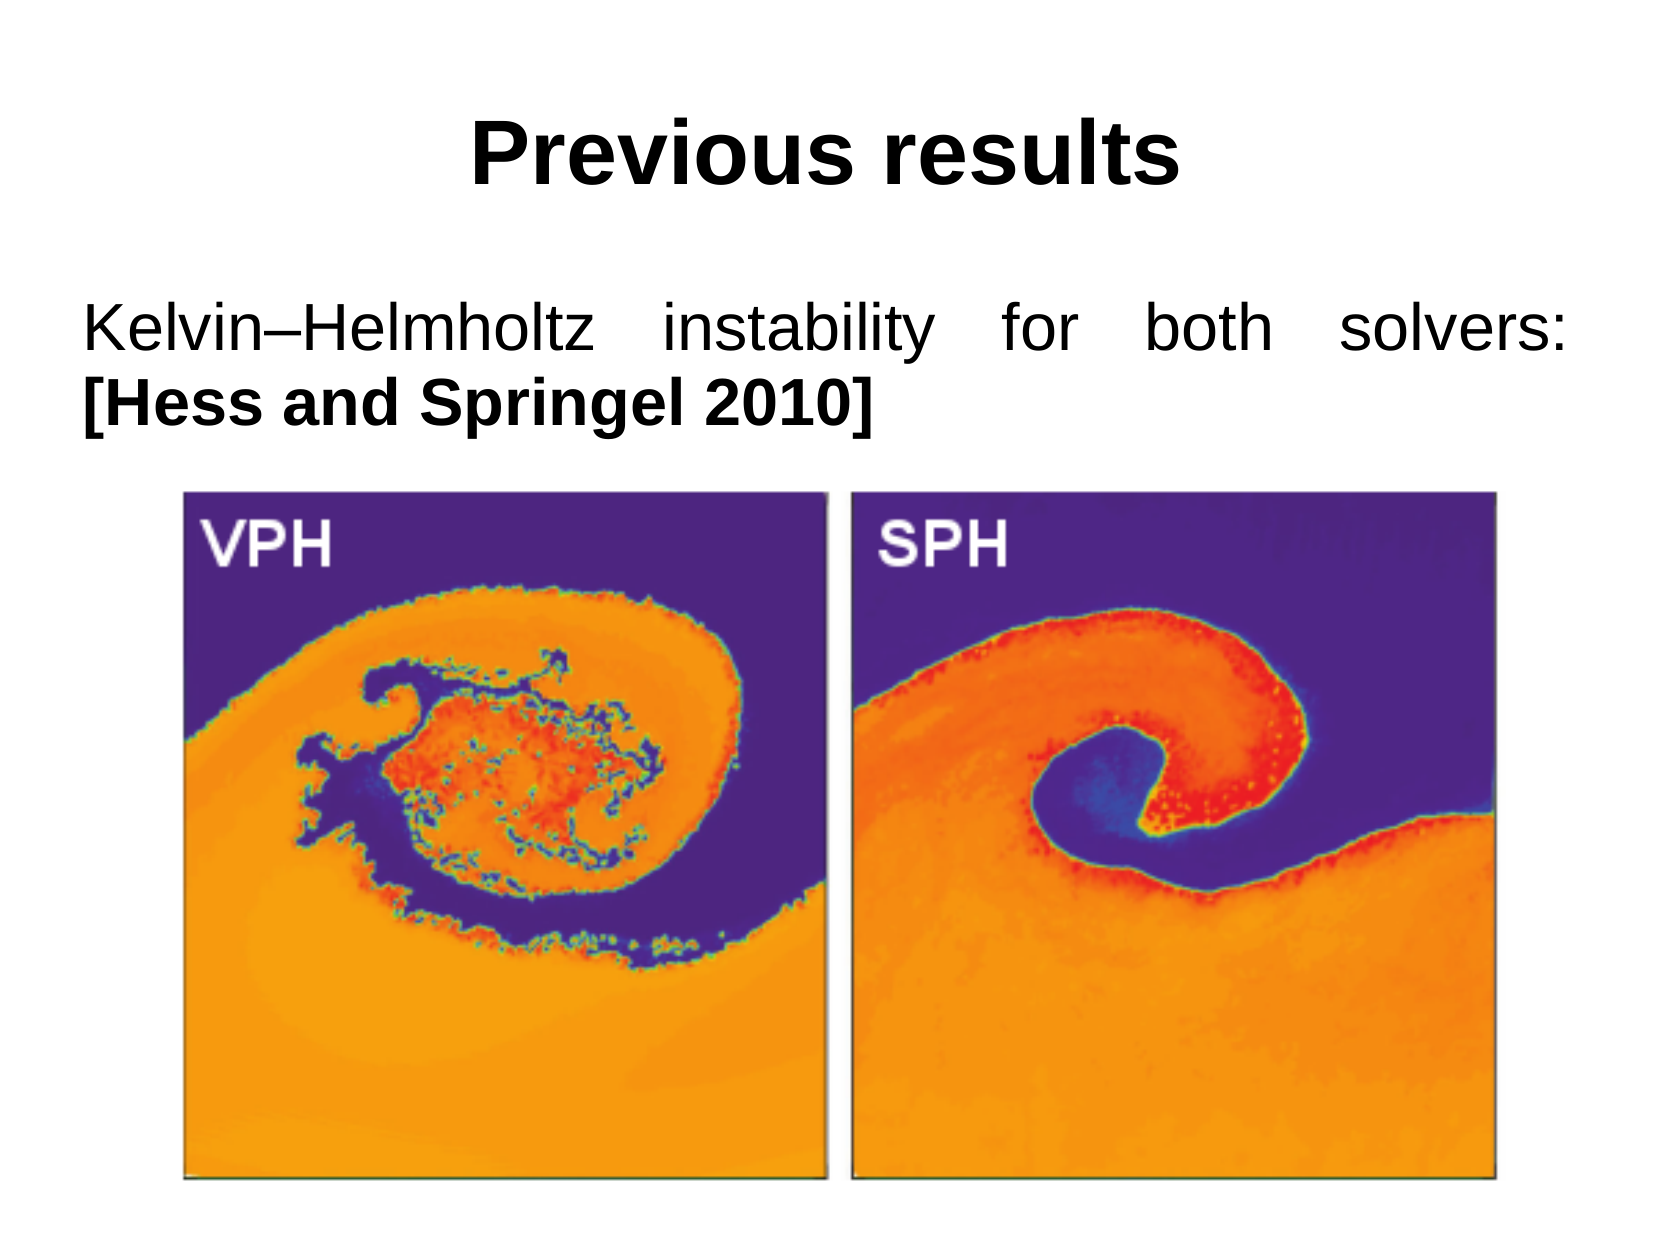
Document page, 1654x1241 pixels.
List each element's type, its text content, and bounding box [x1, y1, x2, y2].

title Previous results [82, 49, 1571, 257]
list Kelvin–Helmholtz instability for both solvers: [Hess and Springel 2010] [82, 290, 1571, 1010]
picture [176, 479, 1506, 1200]
